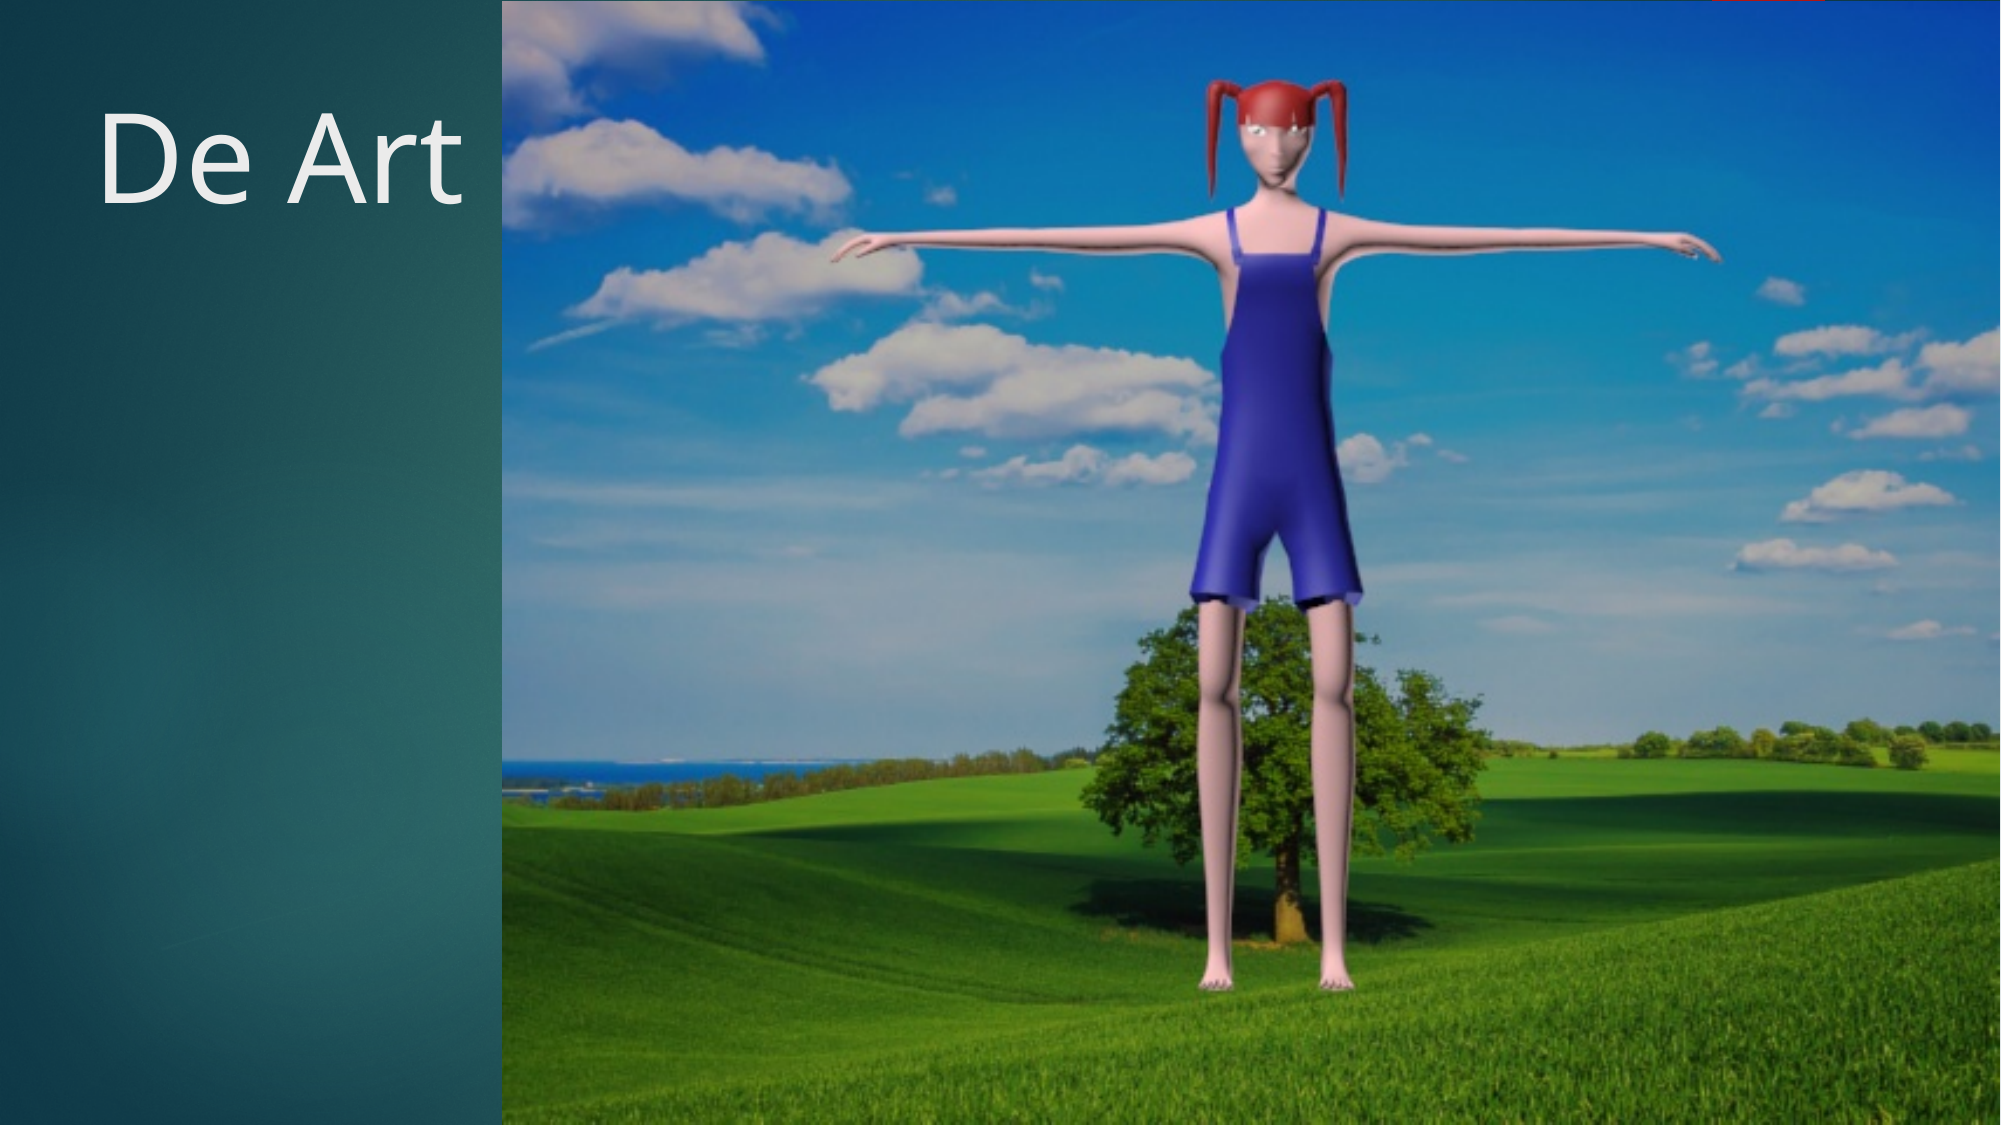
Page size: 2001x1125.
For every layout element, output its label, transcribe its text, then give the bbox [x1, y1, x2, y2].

picture [502, 1, 2000, 1125]
title De Art [78, 70, 502, 301]
